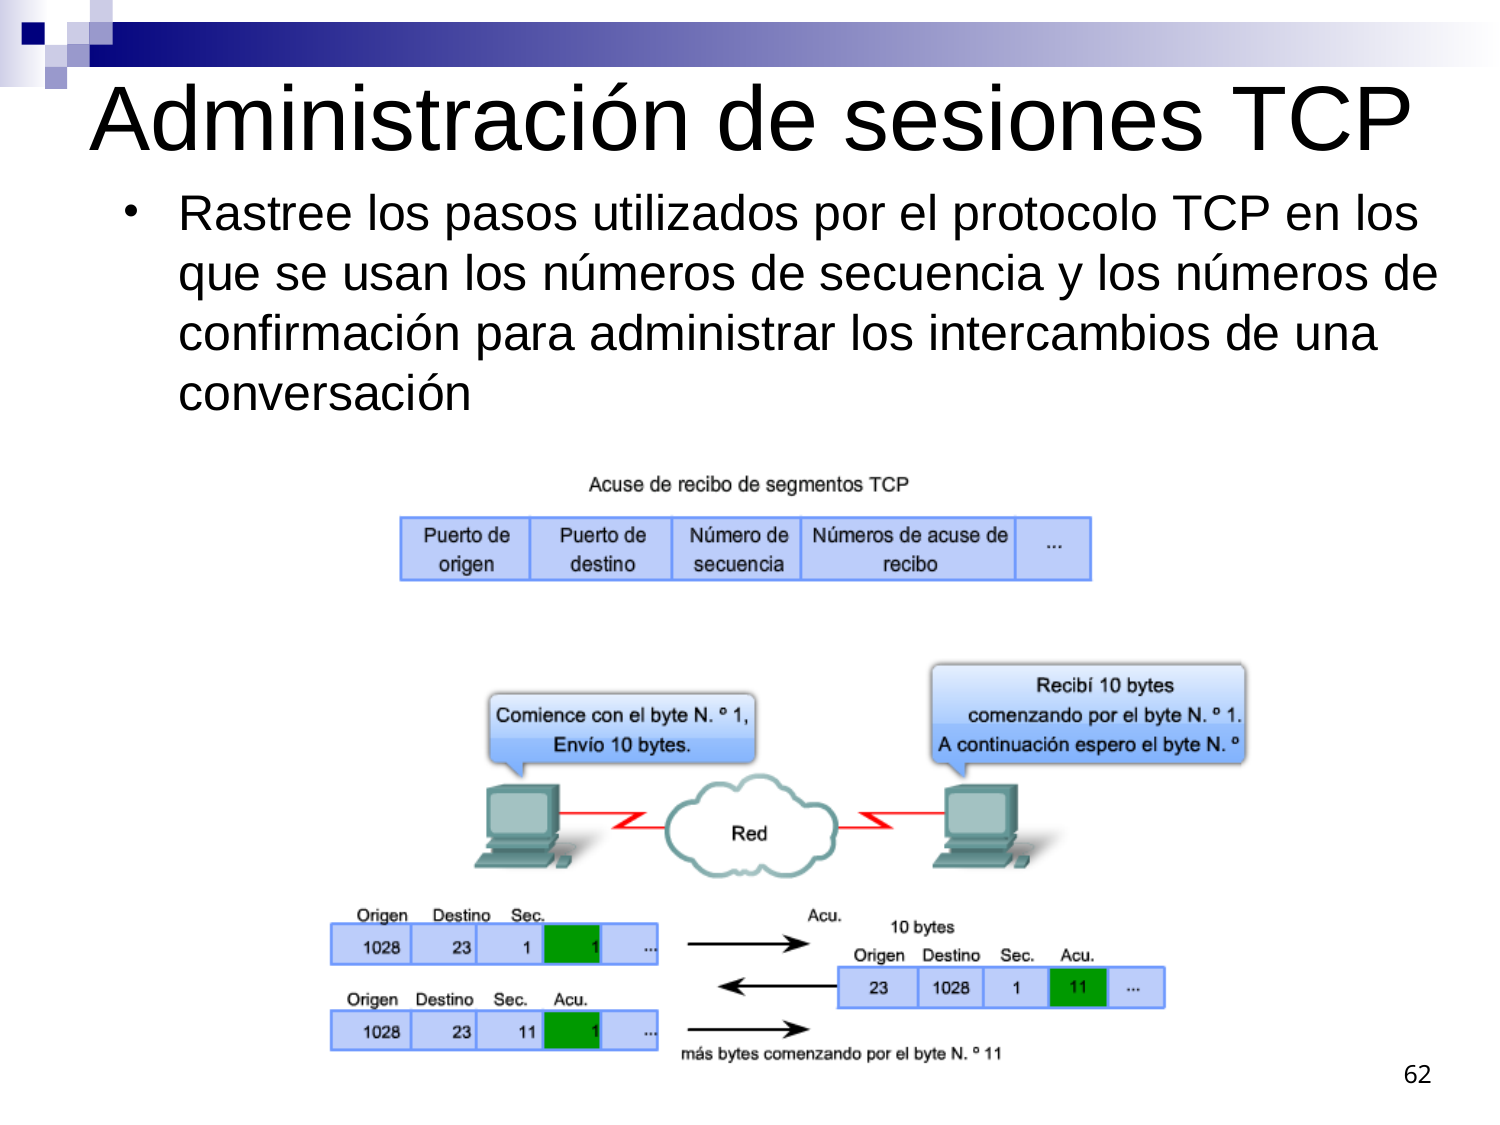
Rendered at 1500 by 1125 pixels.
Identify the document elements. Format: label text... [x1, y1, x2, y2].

text_box Rastree los pasos utilizados por el protocolo TCP en los que se usan los números de secuencia y los números de confirmación para administrar los intercambios de una conversación [107, 172, 1461, 452]
picture [320, 470, 1256, 1082]
text_box <número> [1074, 1025, 1447, 1101]
text_box Administración de sesiones TCP [75, 0, 1500, 232]
